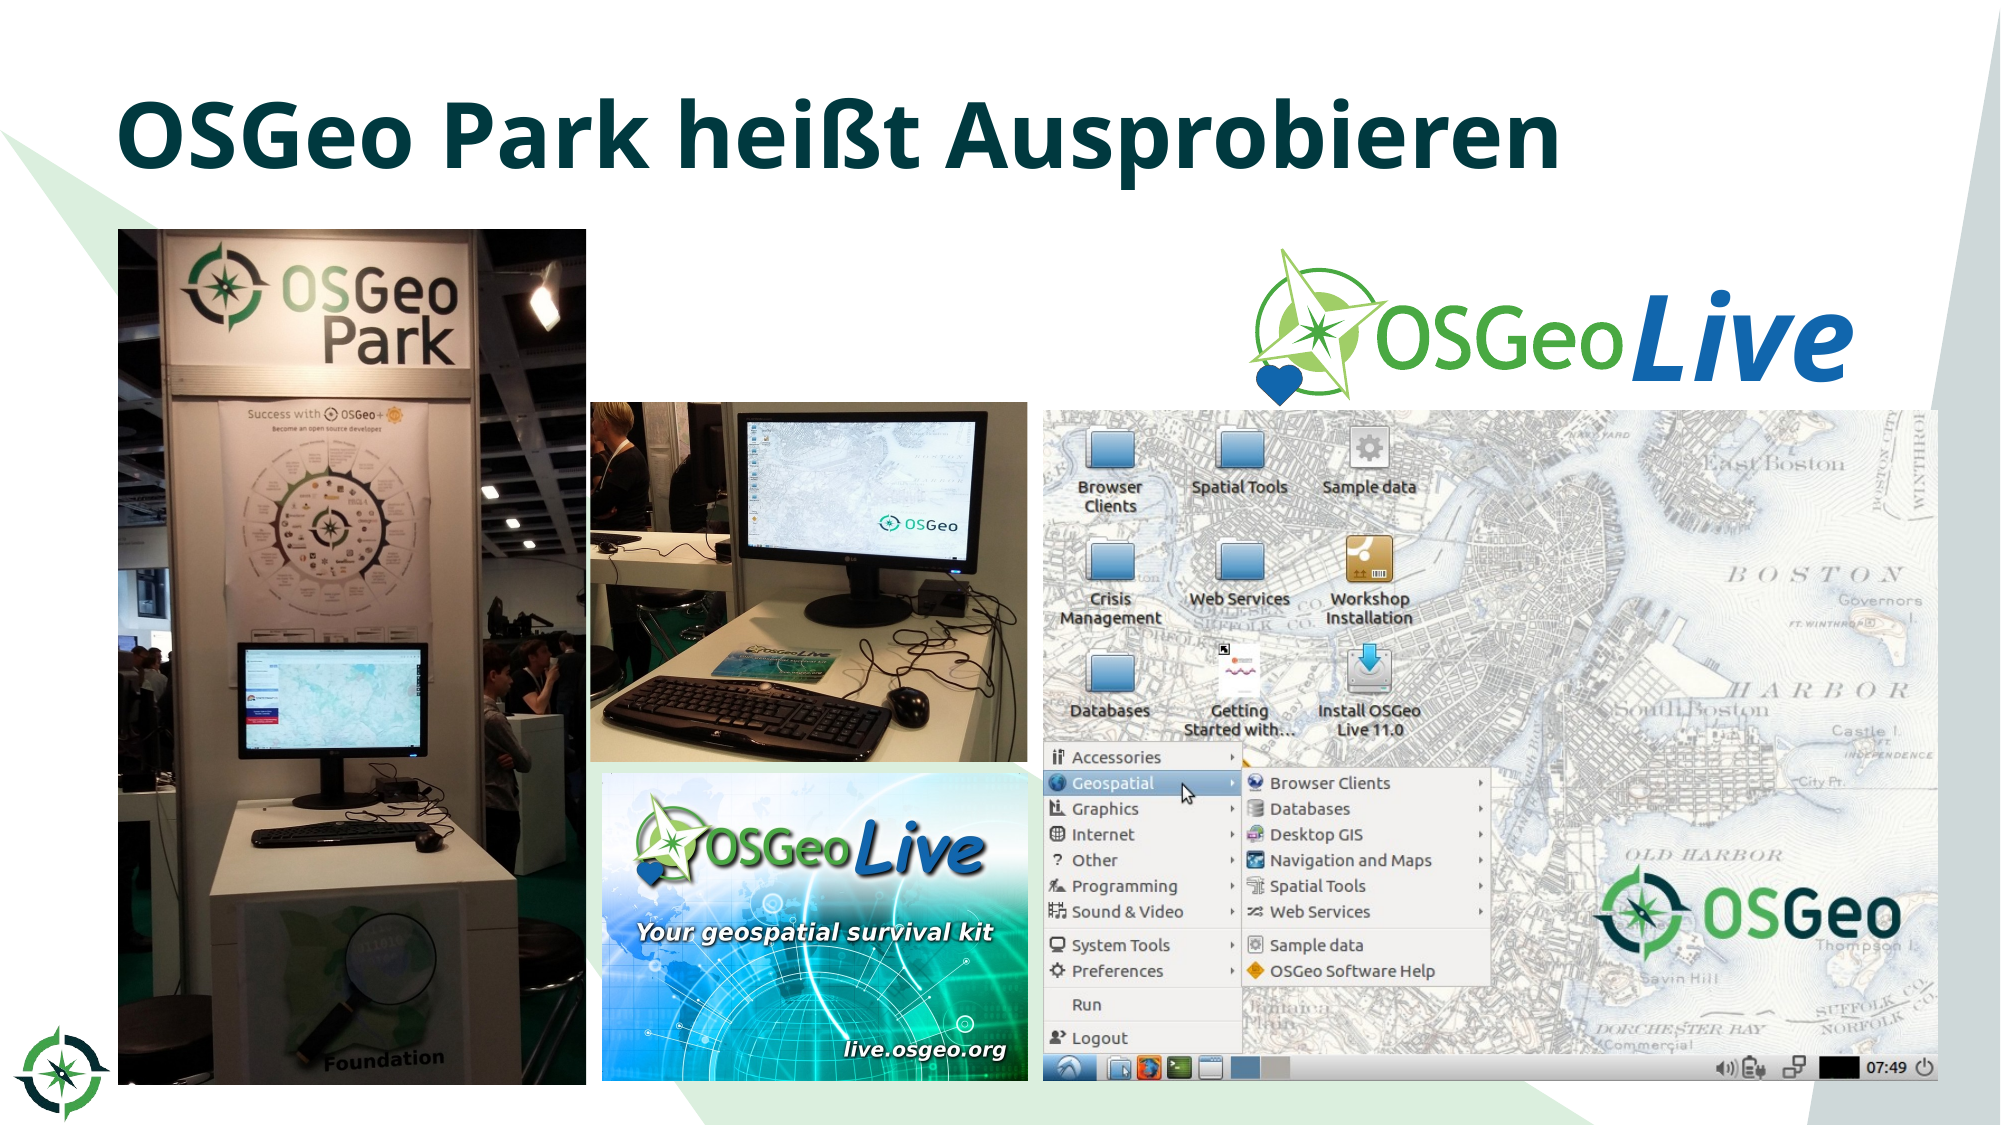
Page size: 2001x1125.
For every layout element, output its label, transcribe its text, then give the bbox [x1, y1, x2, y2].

picture [667, 1029, 671, 1040]
picture [1043, 410, 1938, 1081]
picture [12, 1024, 111, 1123]
title OSGeo Park heißt Ausprobieren [99, 44, 2000, 233]
picture [118, 229, 587, 1085]
picture [590, 242, 2000, 762]
picture [602, 773, 1028, 1081]
